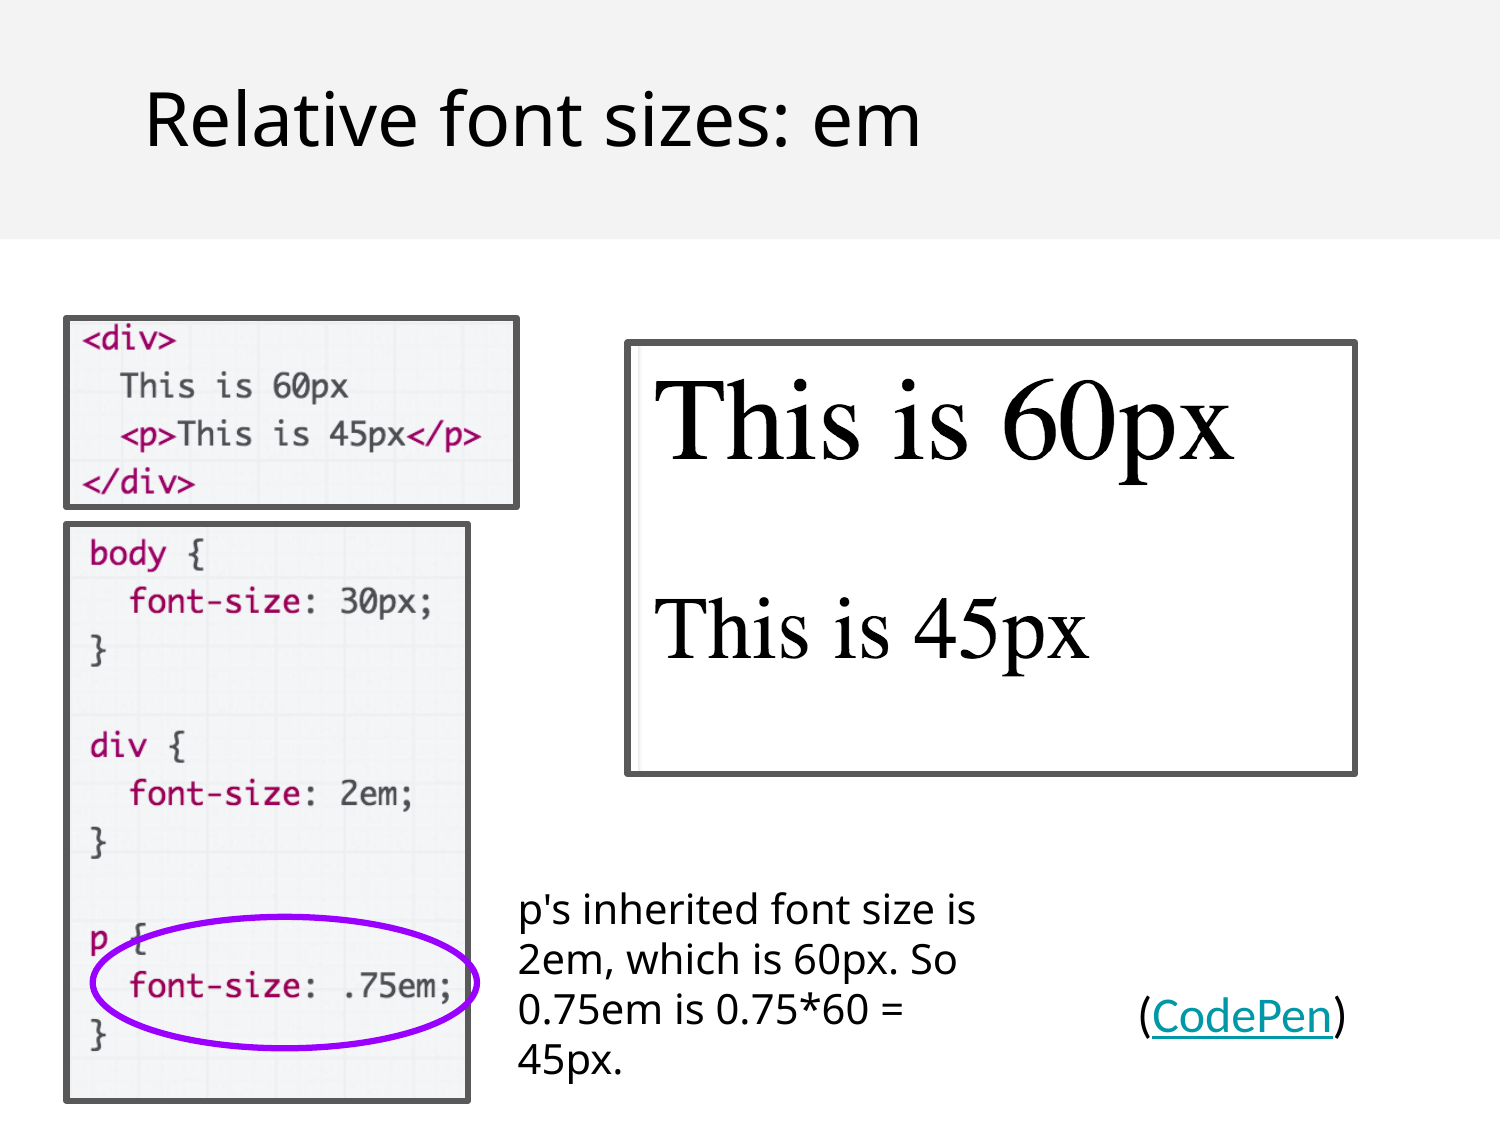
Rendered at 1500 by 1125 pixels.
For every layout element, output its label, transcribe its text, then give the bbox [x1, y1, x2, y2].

title Relative font sizes: em [128, 56, 1372, 183]
picture [630, 345, 1352, 771]
text_box (CodePen) [1122, 921, 1473, 1104]
picture [96, 920, 465, 1045]
picture [69, 320, 514, 505]
picture [69, 526, 465, 1098]
text_box p's inherited font size is 2em, which is 60px. So 0.75em is 0.75*60 = 45px. [502, 867, 1020, 1098]
